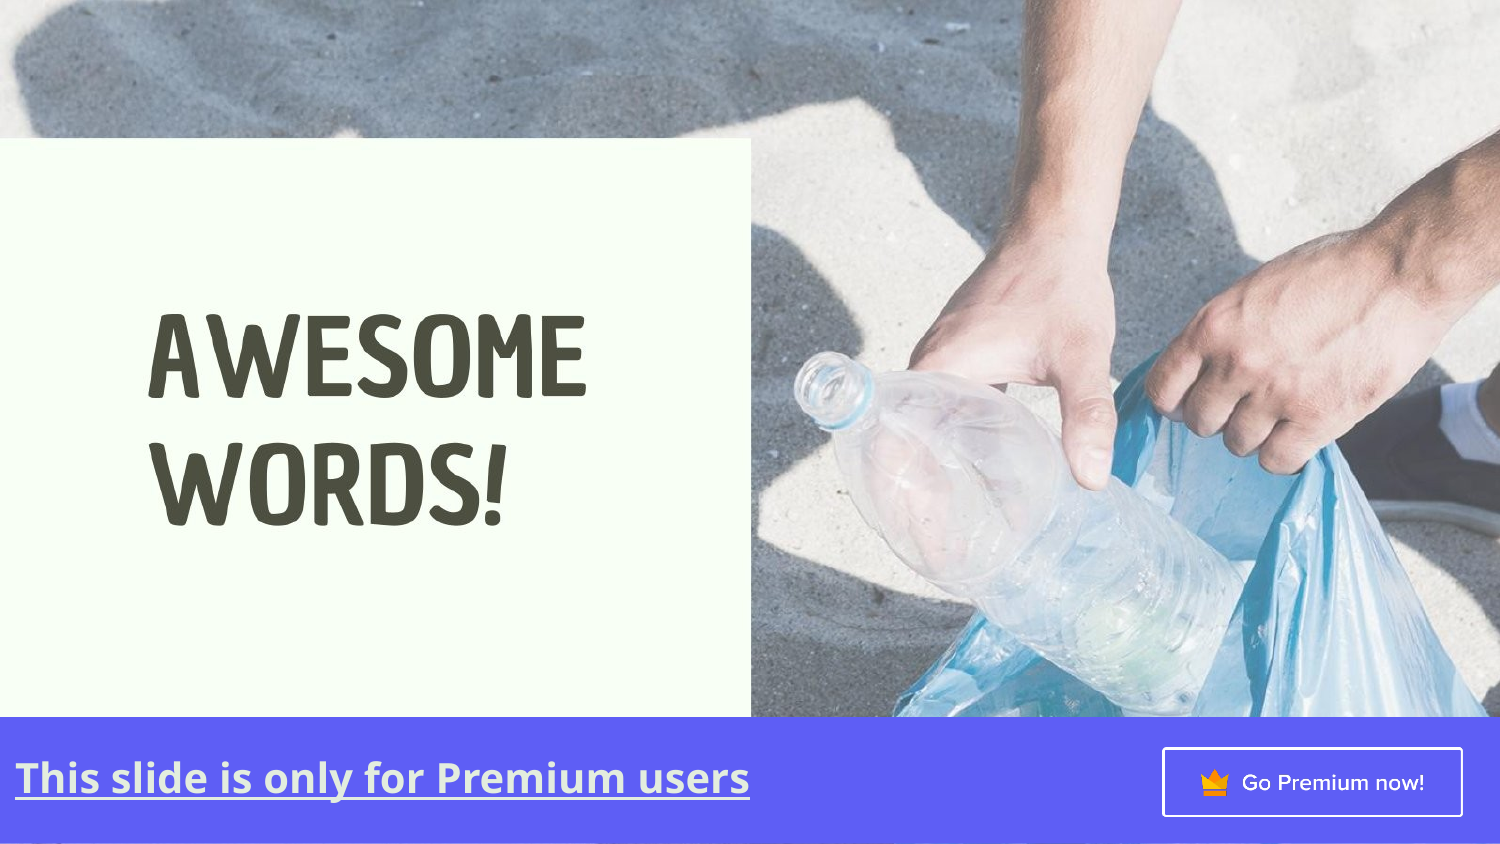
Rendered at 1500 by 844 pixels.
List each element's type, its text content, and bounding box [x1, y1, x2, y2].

picture [1162, 747, 1463, 817]
text_box This slide is only for Premium users [0, 717, 1500, 844]
picture [0, 0, 1500, 717]
